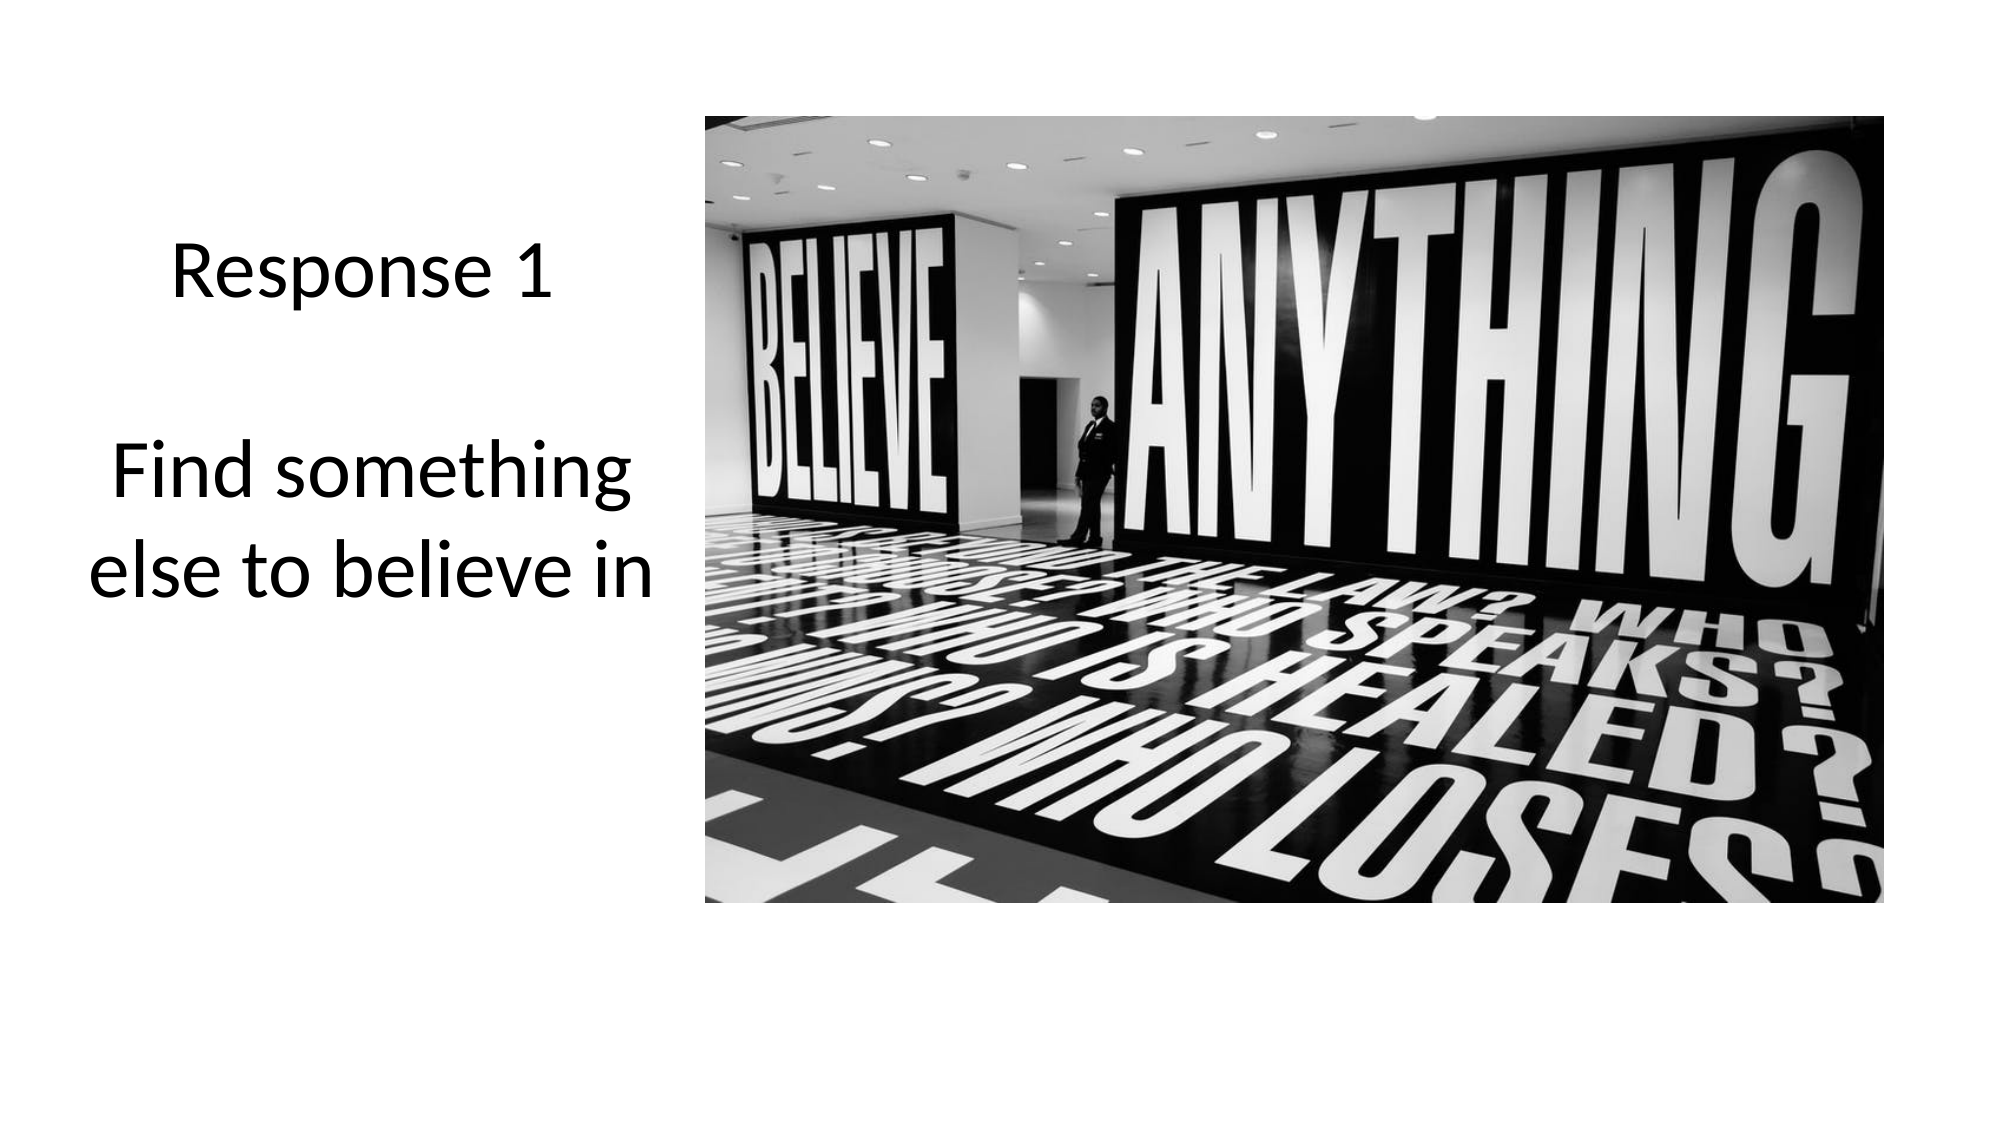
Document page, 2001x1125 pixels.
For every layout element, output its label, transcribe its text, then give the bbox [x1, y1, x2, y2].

picture [705, 116, 1884, 903]
text_box Response 1 Find something else to believe in [47, 206, 698, 626]
